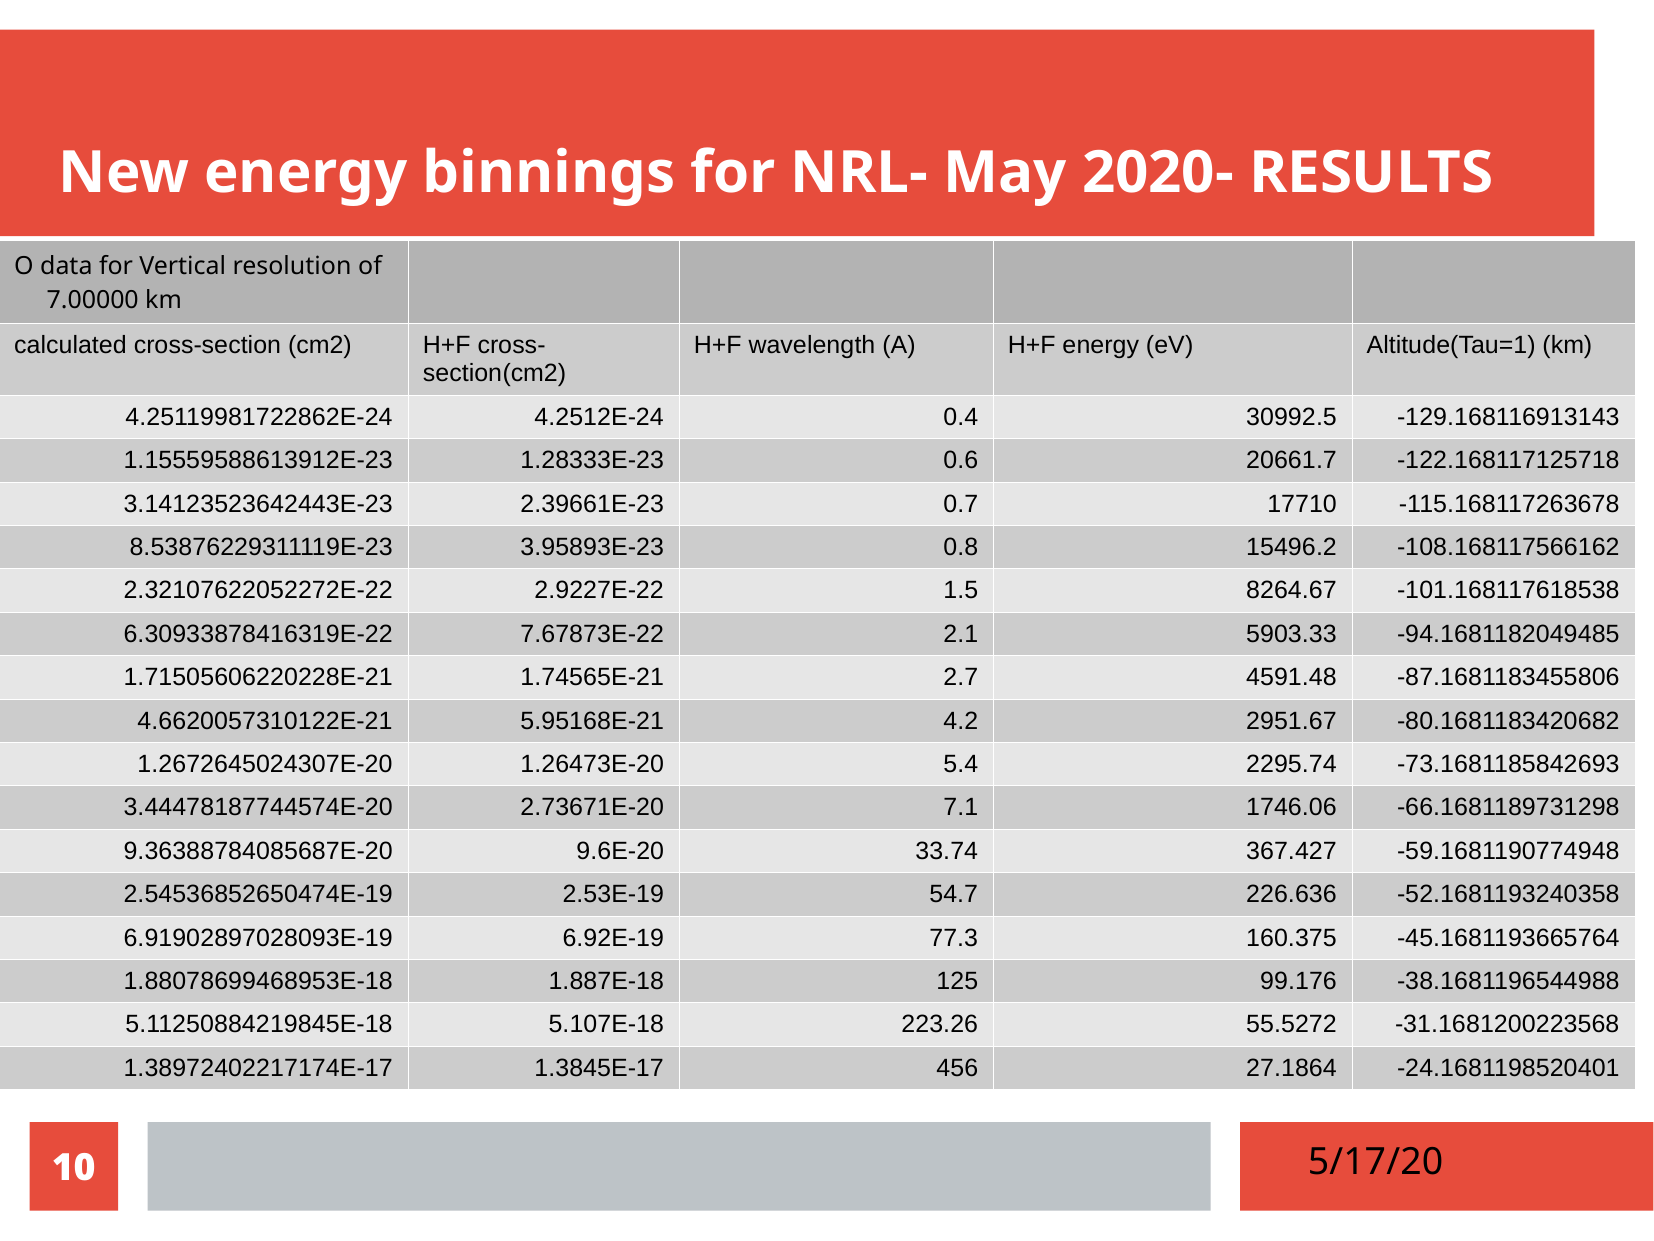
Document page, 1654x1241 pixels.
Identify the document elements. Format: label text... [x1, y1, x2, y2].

table_header [994, 241, 1352, 323]
table_cell 2.73671E-20 [409, 786, 679, 829]
table_cell 9.6E-20 [409, 830, 679, 872]
table_cell 15496.2 [994, 526, 1352, 568]
table_cell 77.3 [680, 917, 993, 959]
table_cell 5.11250884219845E-18 [0, 1003, 408, 1046]
table_cell -38.1681196544988 [1353, 960, 1635, 1002]
table_cell 4.2512E-24 [409, 396, 679, 438]
table_cell 2.1 [680, 613, 993, 655]
table_cell 0.6 [680, 439, 993, 482]
table_cell 5.4 [680, 743, 993, 785]
table_cell 54.7 [680, 873, 993, 916]
table_cell 1.71505606220228E-21 [0, 656, 408, 699]
table_cell calculated cross-section (cm2) [0, 324, 408, 395]
table_cell 0.4 [680, 396, 993, 438]
table_cell 2.39661E-23 [409, 483, 679, 525]
table_cell 17710 [994, 483, 1352, 525]
table_cell 3.14123523642443E-23 [0, 483, 408, 525]
table_cell 1.887E-18 [409, 960, 679, 1002]
table_cell 2.9227E-22 [409, 569, 679, 612]
table_cell 125 [680, 960, 993, 1002]
table_cell -24.1681198520401 [1353, 1047, 1635, 1089]
table_cell 0.7 [680, 483, 993, 525]
table_cell 5.95168E-21 [409, 700, 679, 742]
table_cell 223.26 [680, 1003, 993, 1046]
table_cell 1.28333E-23 [409, 439, 679, 482]
table_cell 1.26473E-20 [409, 743, 679, 785]
text_box 5/17/20 [1293, 1127, 1516, 1201]
table_cell 2.7 [680, 656, 993, 699]
table_cell 8264.67 [994, 569, 1352, 612]
table_cell -45.1681193665764 [1353, 917, 1635, 959]
table_cell H+F cross-section(cm2) [409, 324, 679, 395]
table_cell 20661.7 [994, 439, 1352, 482]
table_cell 1.38972402217174E-17 [0, 1047, 408, 1089]
table_cell 6.92E-19 [409, 917, 679, 959]
title [0, 1045, 1654, 1201]
table_cell 7.1 [680, 786, 993, 829]
table_cell -80.1681183420682 [1353, 700, 1635, 742]
table_cell 6.30933878416319E-22 [0, 613, 408, 655]
table_cell 1.74565E-21 [409, 656, 679, 699]
table_cell 2295.74 [994, 743, 1352, 785]
table_cell 8.53876229311119E-23 [0, 526, 408, 568]
table_cell 99.176 [994, 960, 1352, 1002]
table_cell -108.168117566162 [1353, 526, 1635, 568]
table_header [1353, 241, 1635, 323]
table_cell 4.2 [680, 700, 993, 742]
table_cell 33.74 [680, 830, 993, 872]
table_cell Altitude(Tau=1) (km) [1353, 324, 1635, 395]
table_cell -73.1681185842693 [1353, 743, 1635, 785]
table_cell 3.95893E-23 [409, 526, 679, 568]
table_cell -115.168117263678 [1353, 483, 1635, 525]
table_cell 4591.48 [994, 656, 1352, 699]
table_cell 1.2672645024307E-20 [0, 743, 408, 785]
table_cell 1.15559588613912E-23 [0, 439, 408, 482]
table_cell 0.8 [680, 526, 993, 568]
table_cell 7.67873E-22 [409, 613, 679, 655]
table_cell H+F wavelength (A) [680, 324, 993, 395]
table_cell -129.168116913143 [1353, 396, 1635, 438]
table_cell -31.1681200223568 [1353, 1003, 1635, 1046]
table_header [409, 241, 679, 323]
table_cell 2.54536852650474E-19 [0, 873, 408, 916]
table_cell 2.32107622052272E-22 [0, 569, 408, 612]
table_cell 2.53E-19 [409, 873, 679, 916]
table_cell -122.168117125718 [1353, 439, 1635, 482]
table_cell 9.36388784085687E-20 [0, 830, 408, 872]
table_cell 30992.5 [994, 396, 1352, 438]
title New energy binnings for NRL- May 2020- RESULTS [59, 59, 1595, 207]
table_cell 55.5272 [994, 1003, 1352, 1046]
table_header O data for Vertical resolution of 7.00000 km [0, 241, 408, 323]
table_cell 2951.67 [994, 700, 1352, 742]
table_cell 160.375 [994, 917, 1352, 959]
table_cell 3.44478187744574E-20 [0, 786, 408, 829]
table_cell -66.1681189731298 [1353, 786, 1635, 829]
table_cell -101.168117618538 [1353, 569, 1635, 612]
table_cell 5903.33 [994, 613, 1352, 655]
table_cell 27.1864 [994, 1047, 1352, 1089]
table_cell 1746.06 [994, 786, 1352, 829]
table_cell 6.91902897028093E-19 [0, 917, 408, 959]
table_cell H+F energy (eV) [994, 324, 1352, 395]
table_cell 367.427 [994, 830, 1352, 872]
table_cell -87.1681183455806 [1353, 656, 1635, 699]
table_cell -59.1681190774948 [1353, 830, 1635, 872]
table_cell 226.636 [994, 873, 1352, 916]
table_cell 5.107E-18 [409, 1003, 679, 1046]
table_cell 1.88078699468953E-18 [0, 960, 408, 1002]
table_header [680, 241, 993, 323]
table_cell 4.6620057310122E-21 [0, 700, 408, 742]
table_cell 1.5 [680, 569, 993, 612]
table_cell 456 [680, 1047, 993, 1089]
table_cell -94.1681182049485 [1353, 613, 1635, 655]
table_cell 4.25119981722862E-24 [0, 396, 408, 438]
table_cell 1.3845E-17 [409, 1047, 679, 1089]
table_cell -52.1681193240358 [1353, 873, 1635, 916]
